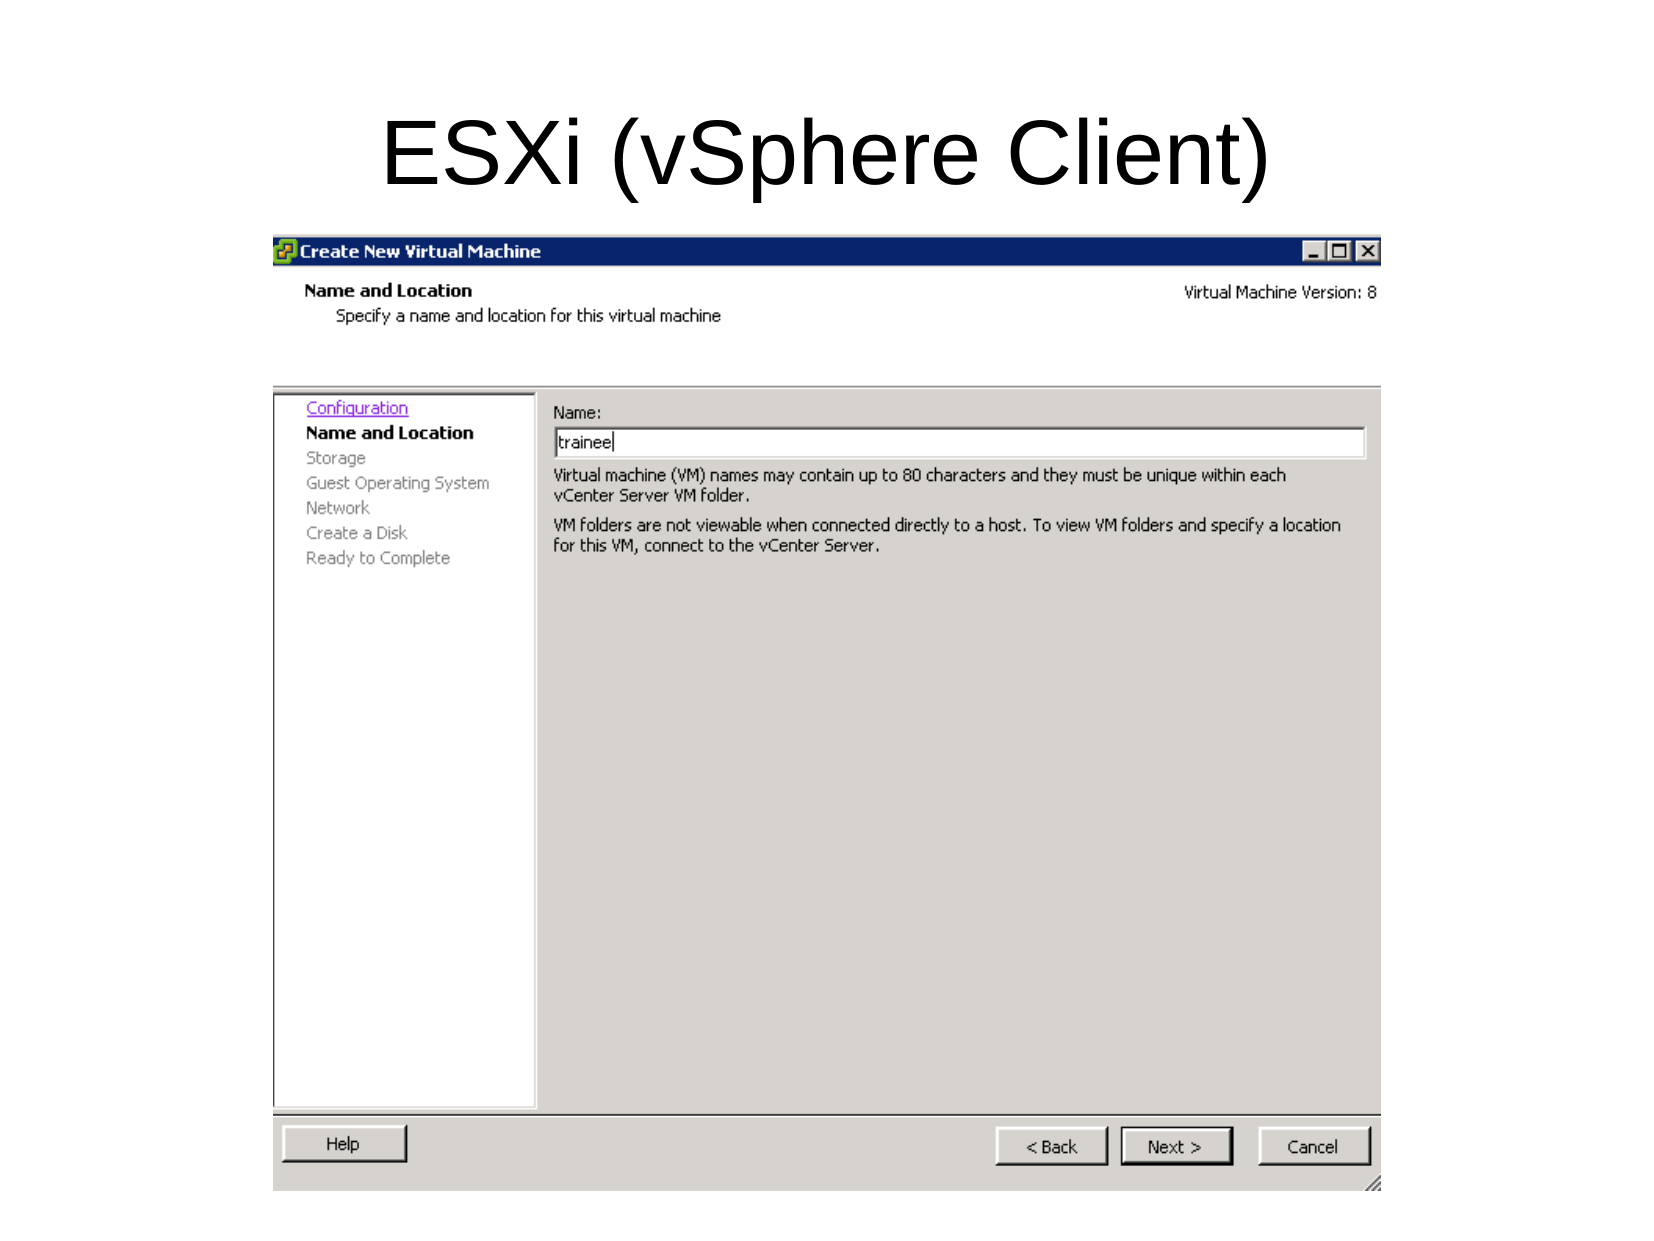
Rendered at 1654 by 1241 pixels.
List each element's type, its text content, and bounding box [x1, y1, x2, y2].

picture [273, 233, 1381, 1191]
title ESXi (vSphere Client) [82, 49, 1571, 257]
